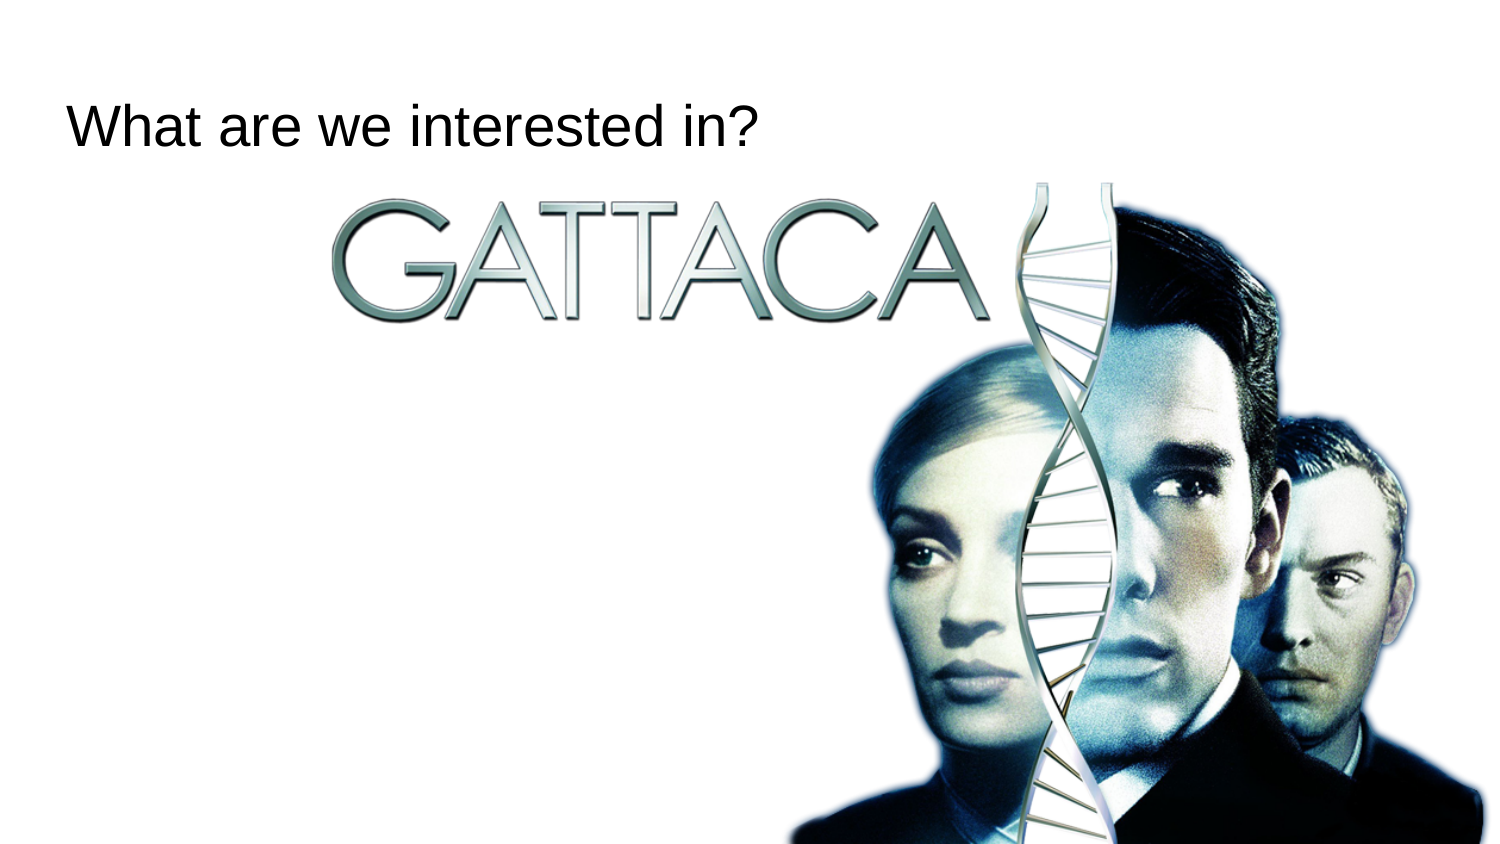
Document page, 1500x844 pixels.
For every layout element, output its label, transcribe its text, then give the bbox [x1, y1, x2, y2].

title What are we interested in? [51, 72, 1449, 167]
picture [309, 174, 1500, 844]
